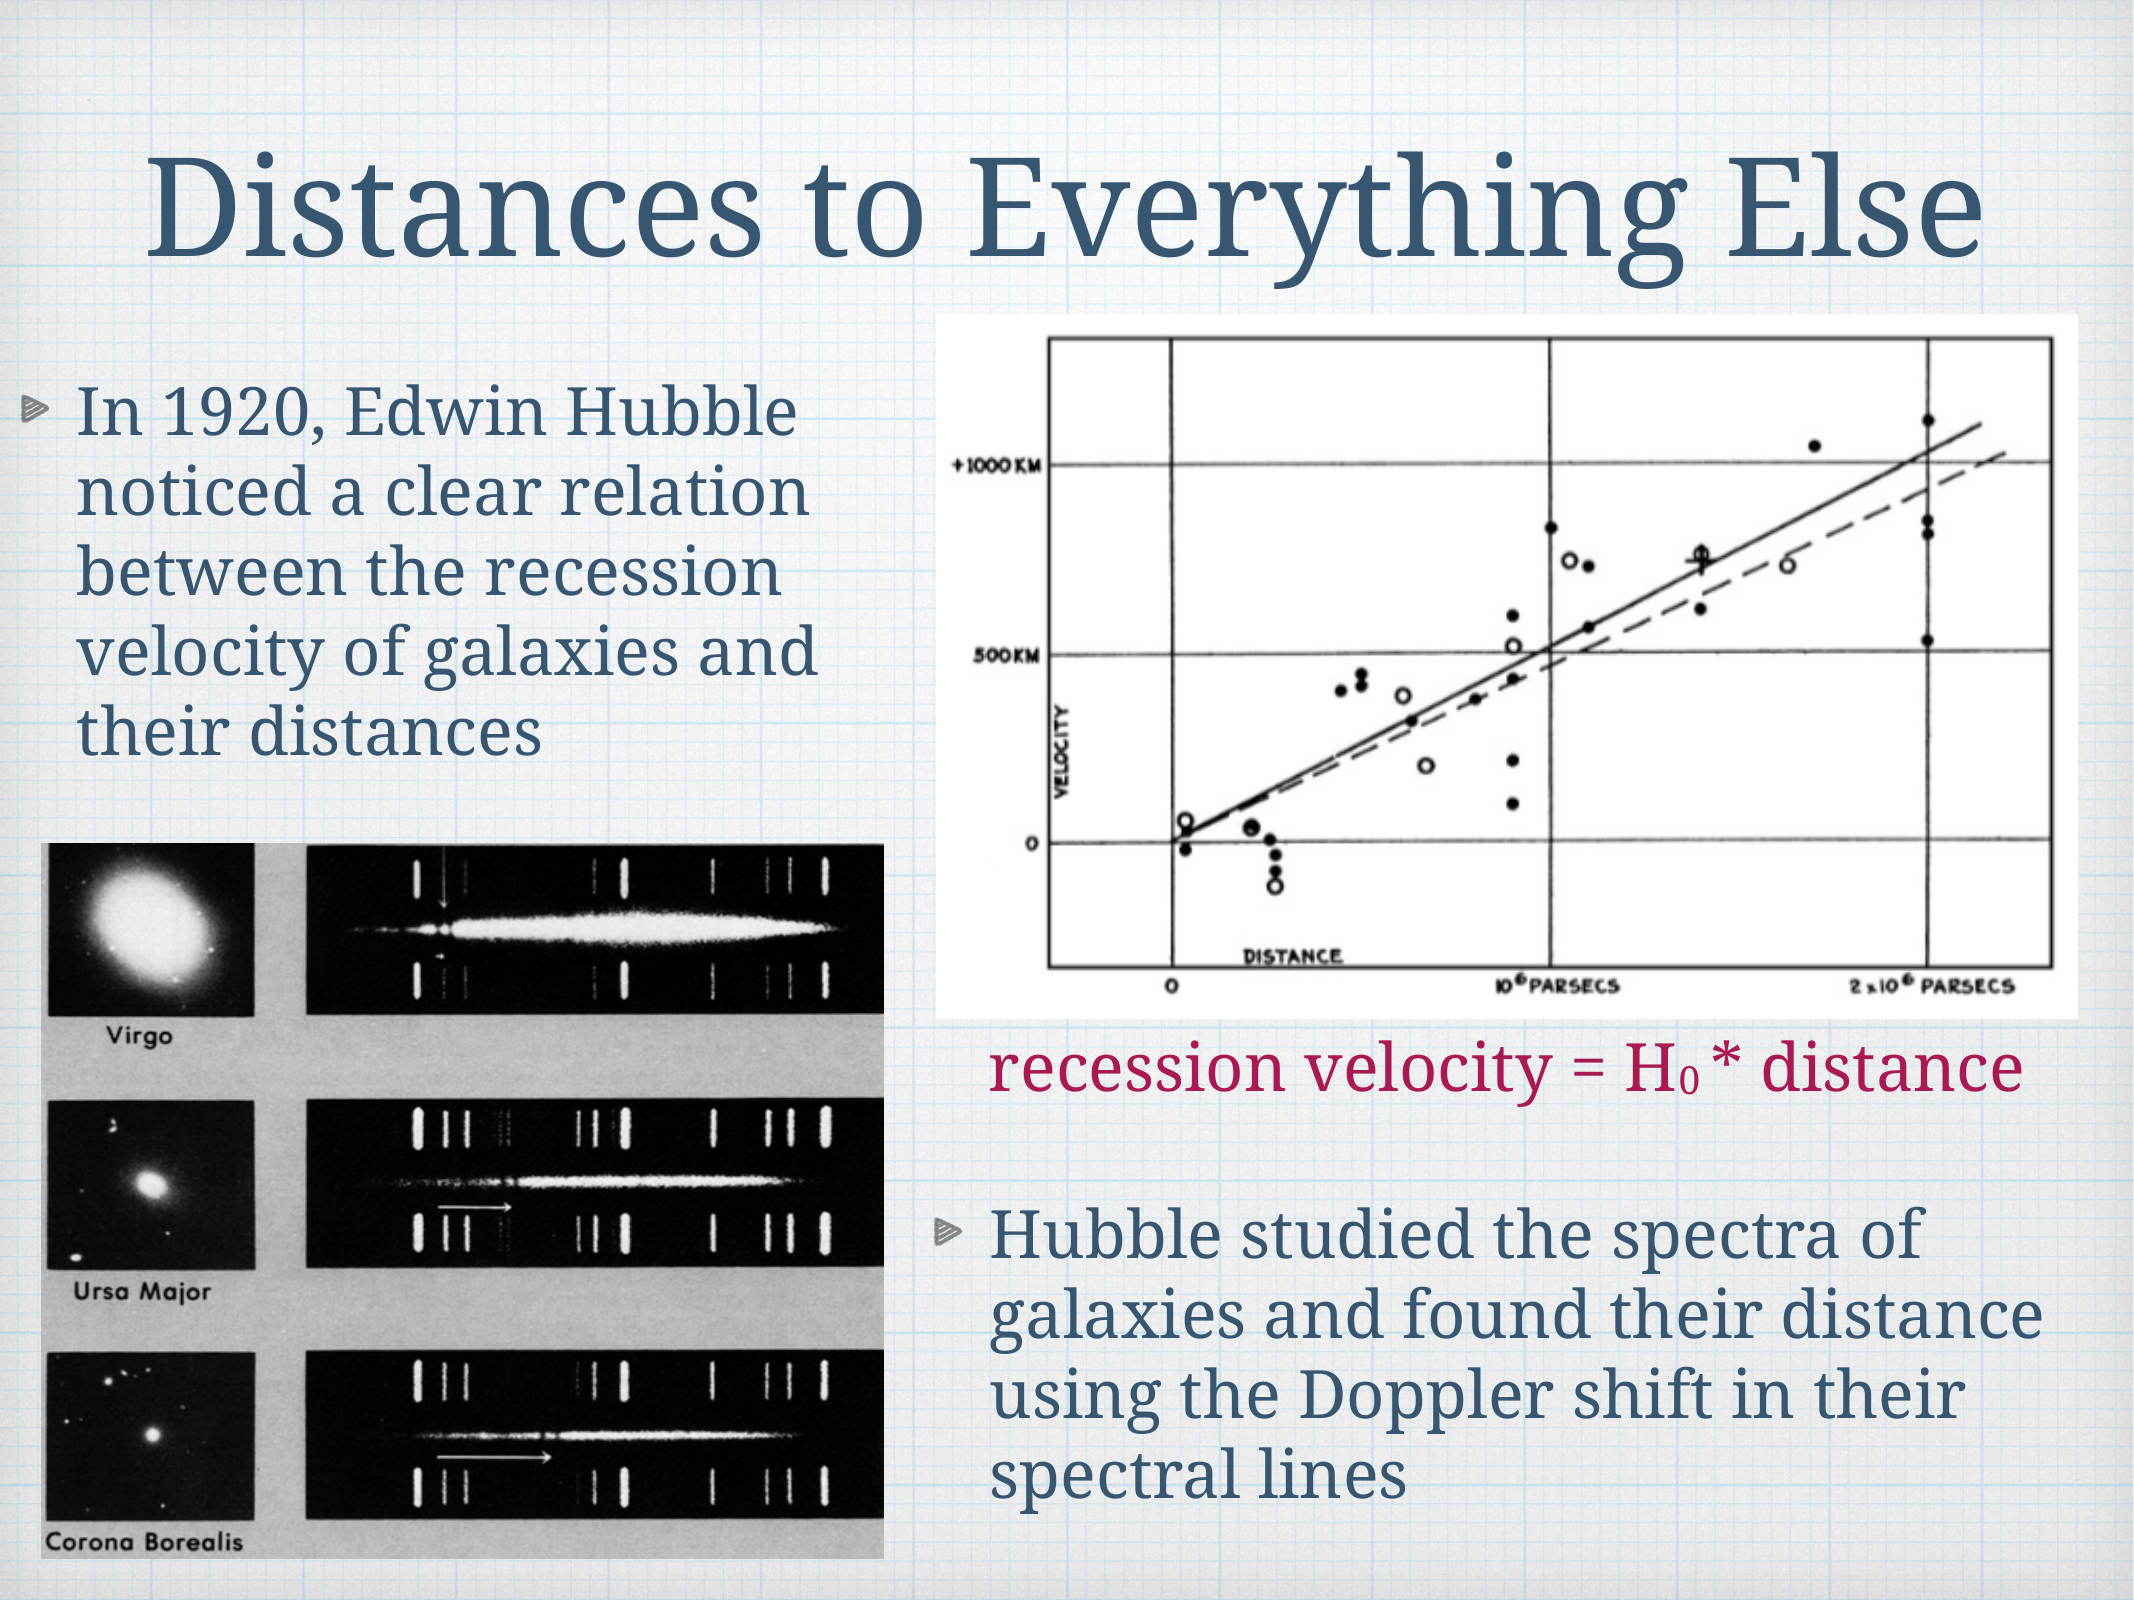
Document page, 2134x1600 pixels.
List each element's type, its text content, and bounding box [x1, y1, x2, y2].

text_box In 1920, Edwin Hubble noticed a clear relation between the recession velocity of galaxies and their distances [12, 286, 913, 851]
text_box recession velocity = H0 * distance [900, 989, 2114, 1140]
picture [0, 0, 2134, 1600]
text_box Hubble studied the spectra of galaxies and found their distance using the Doppler shift in their spectral lines [925, 1135, 2134, 1568]
picture [933, 1216, 964, 1247]
text_box Distances to Everything Else [12, 1, 2121, 402]
